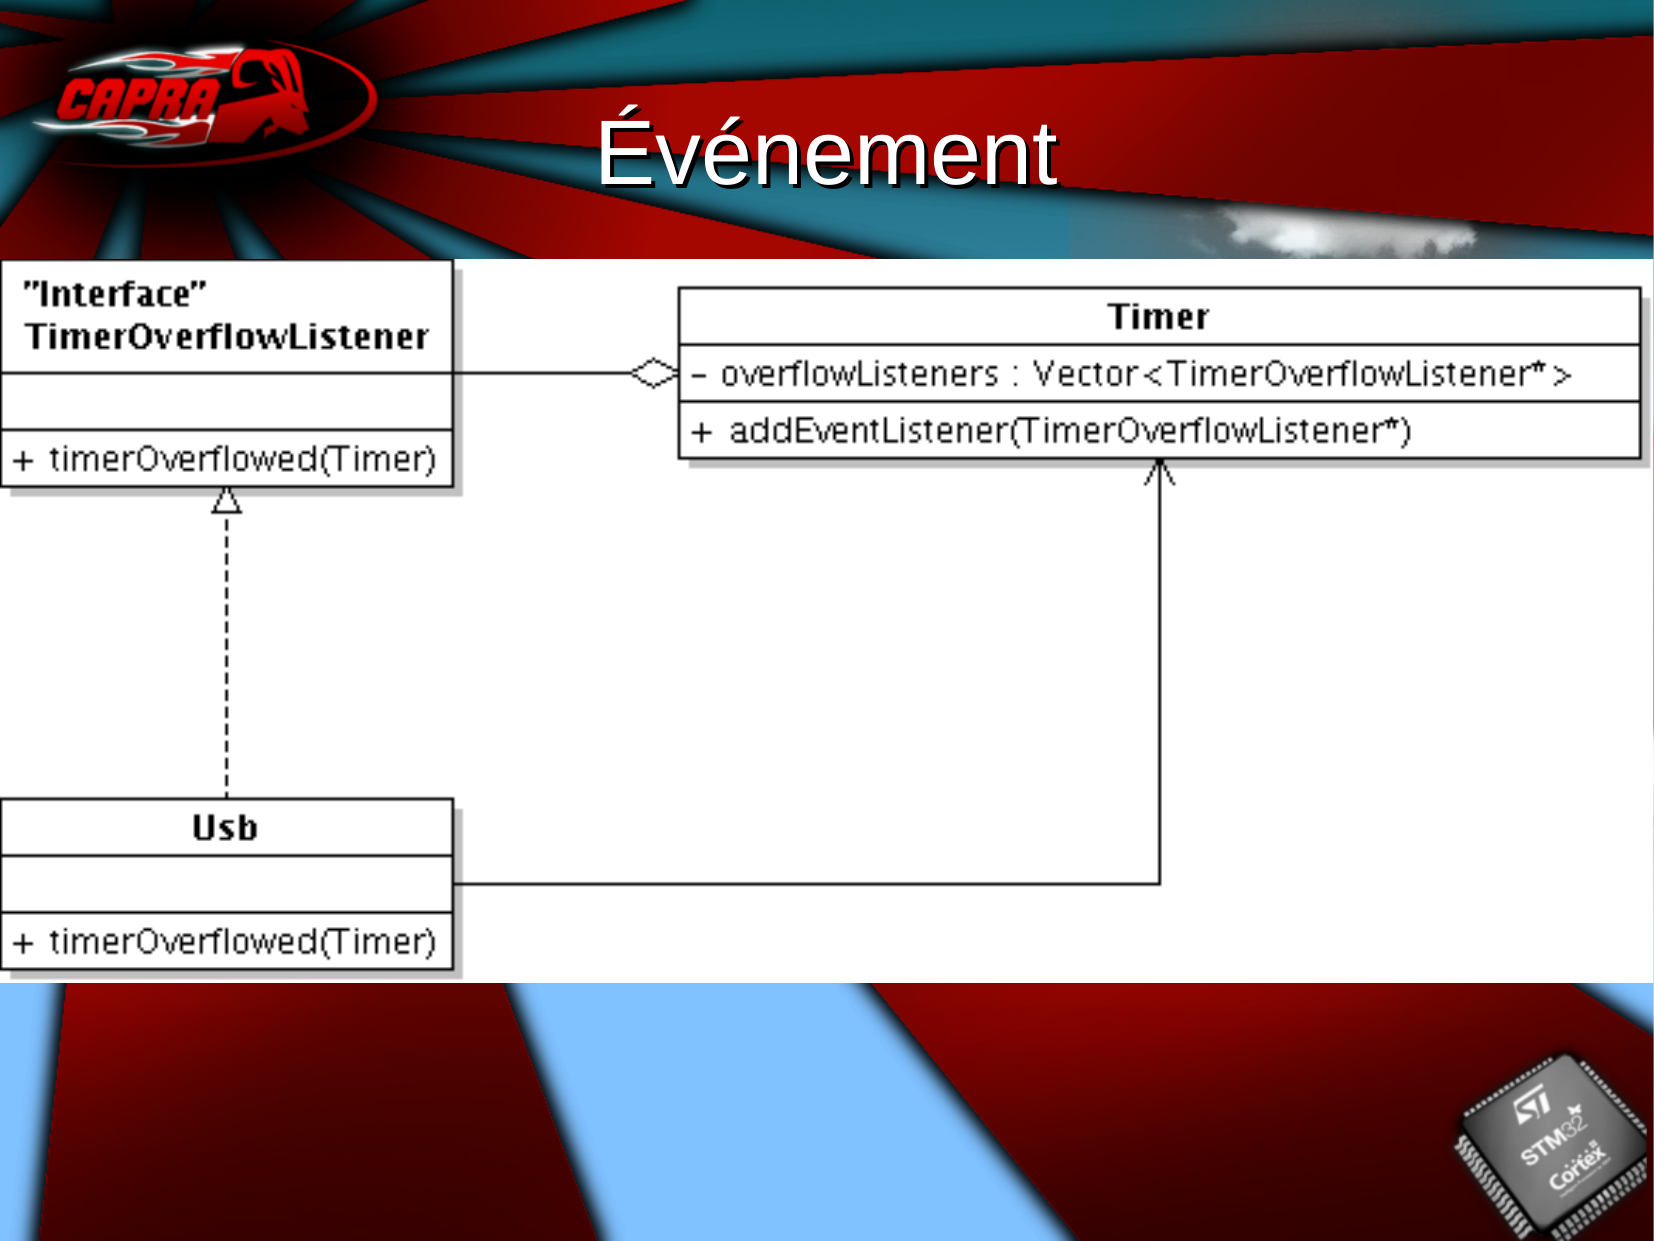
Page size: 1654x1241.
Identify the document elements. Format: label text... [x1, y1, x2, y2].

picture [0, 0, 1654, 1241]
title Événement [82, 56, 1571, 250]
